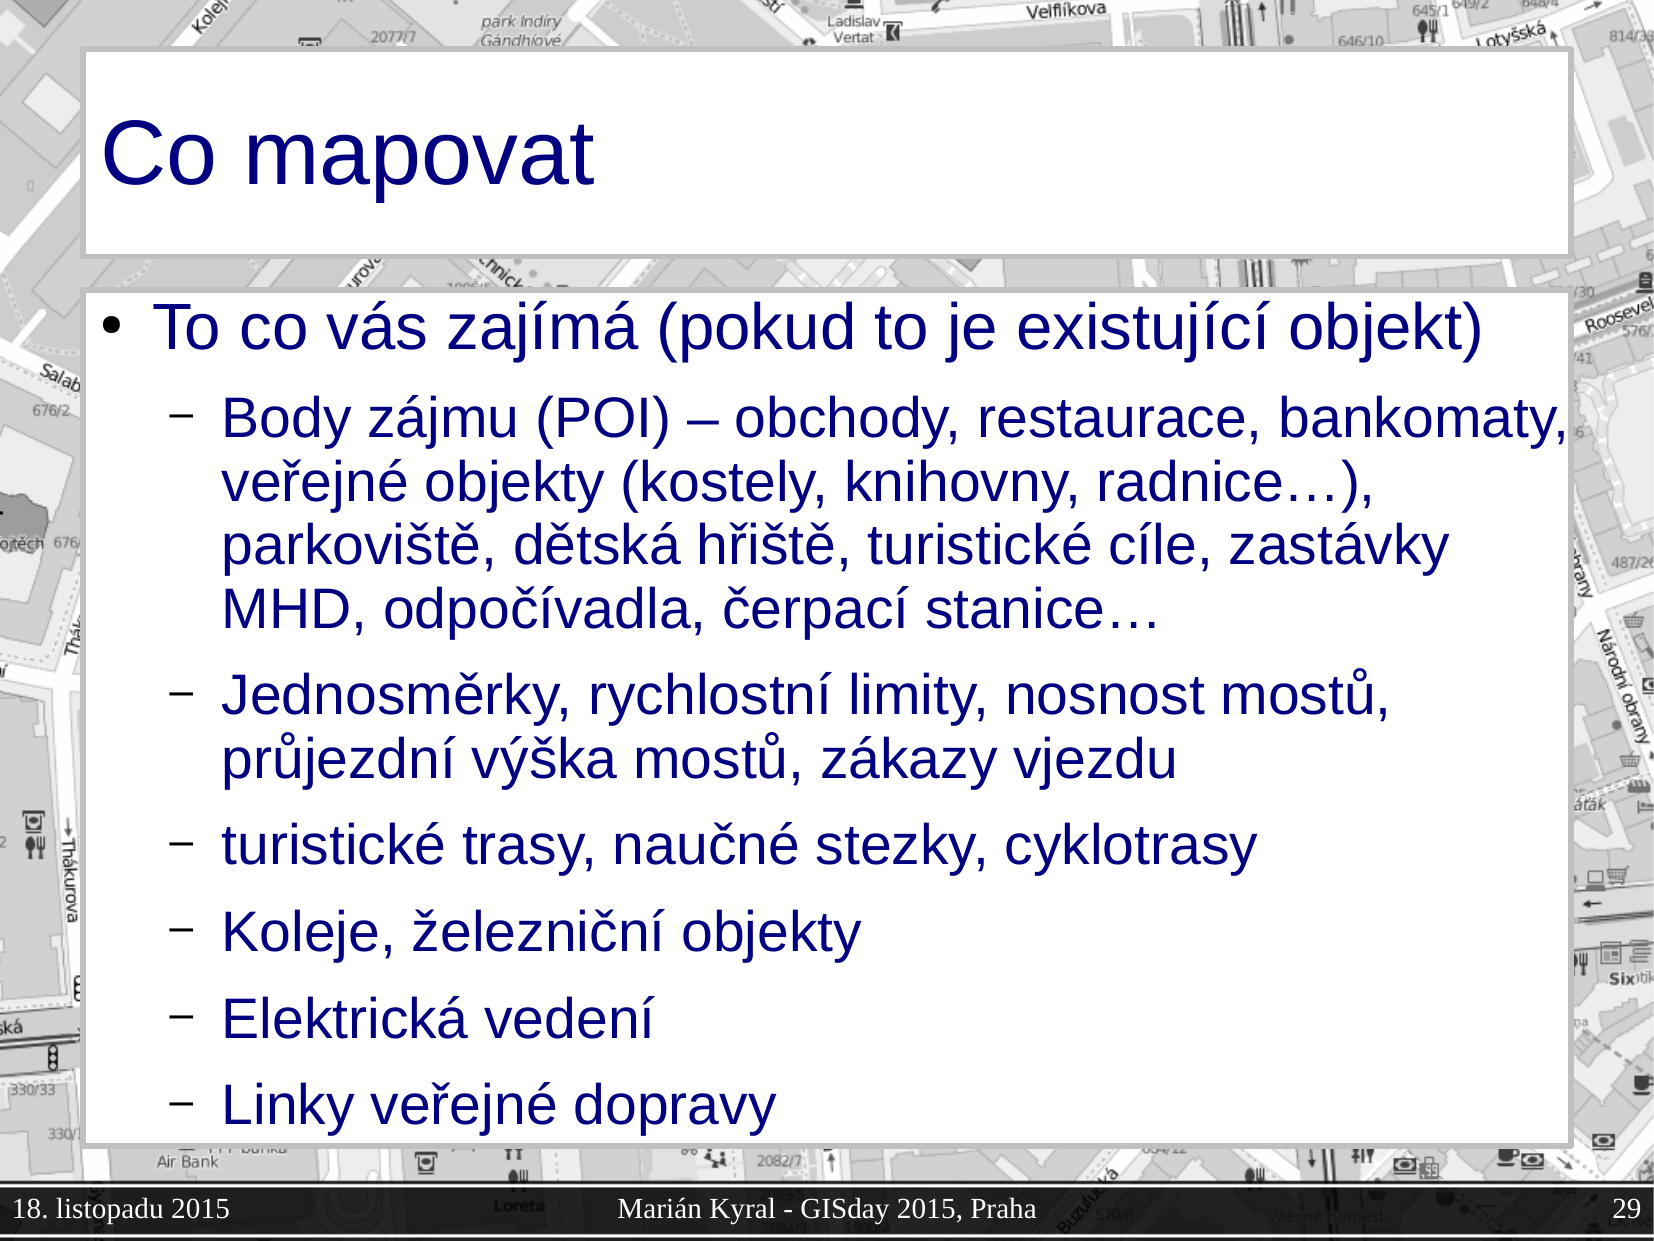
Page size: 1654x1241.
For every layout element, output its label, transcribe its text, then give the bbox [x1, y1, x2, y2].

title Co mapovat [82, 49, 1571, 257]
picture [0, 0, 1654, 1241]
list To co vás zajímá (pokud to je existující objekt) Body zájmu (POI) – obchody, restaurace, bankomaty, veřejné objekty (kostely, knihovny, radnice…), parkoviště, dětská hřiště, turistické cíle, zastávky MHD, odpočívadla, čerpací stanice… Jednosměrky, rychlostní limity, nosnost mostů, průjezdní výška mostů, zákazy vjezdu turistické trasy, naučné stezky, cyklotrasy Koleje, železniční objekty Elektrická vedení Linky veřejné dopravy [82, 290, 1571, 1146]
